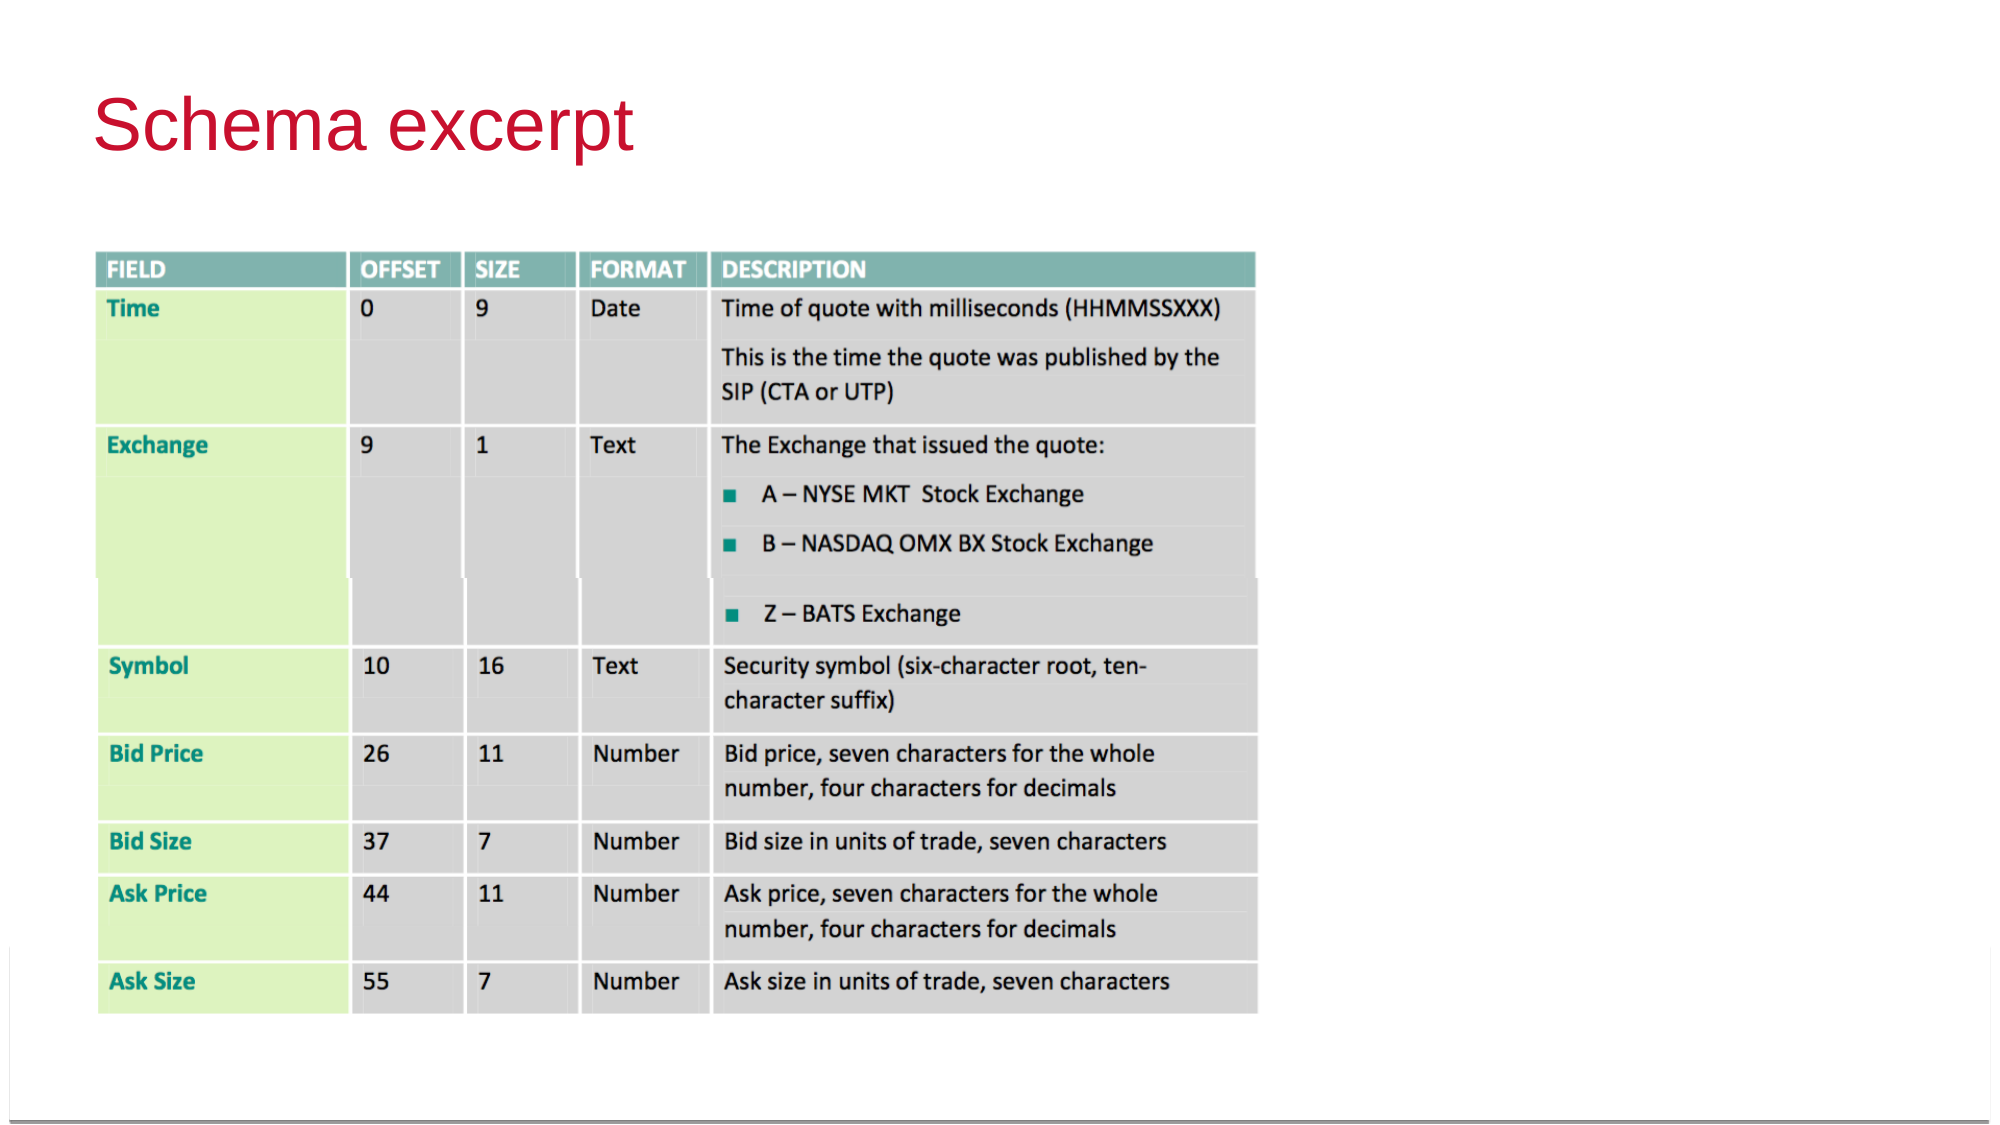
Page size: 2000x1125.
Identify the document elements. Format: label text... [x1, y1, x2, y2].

picture [55, 239, 1279, 1023]
title Schema excerpt [72, 45, 1872, 197]
